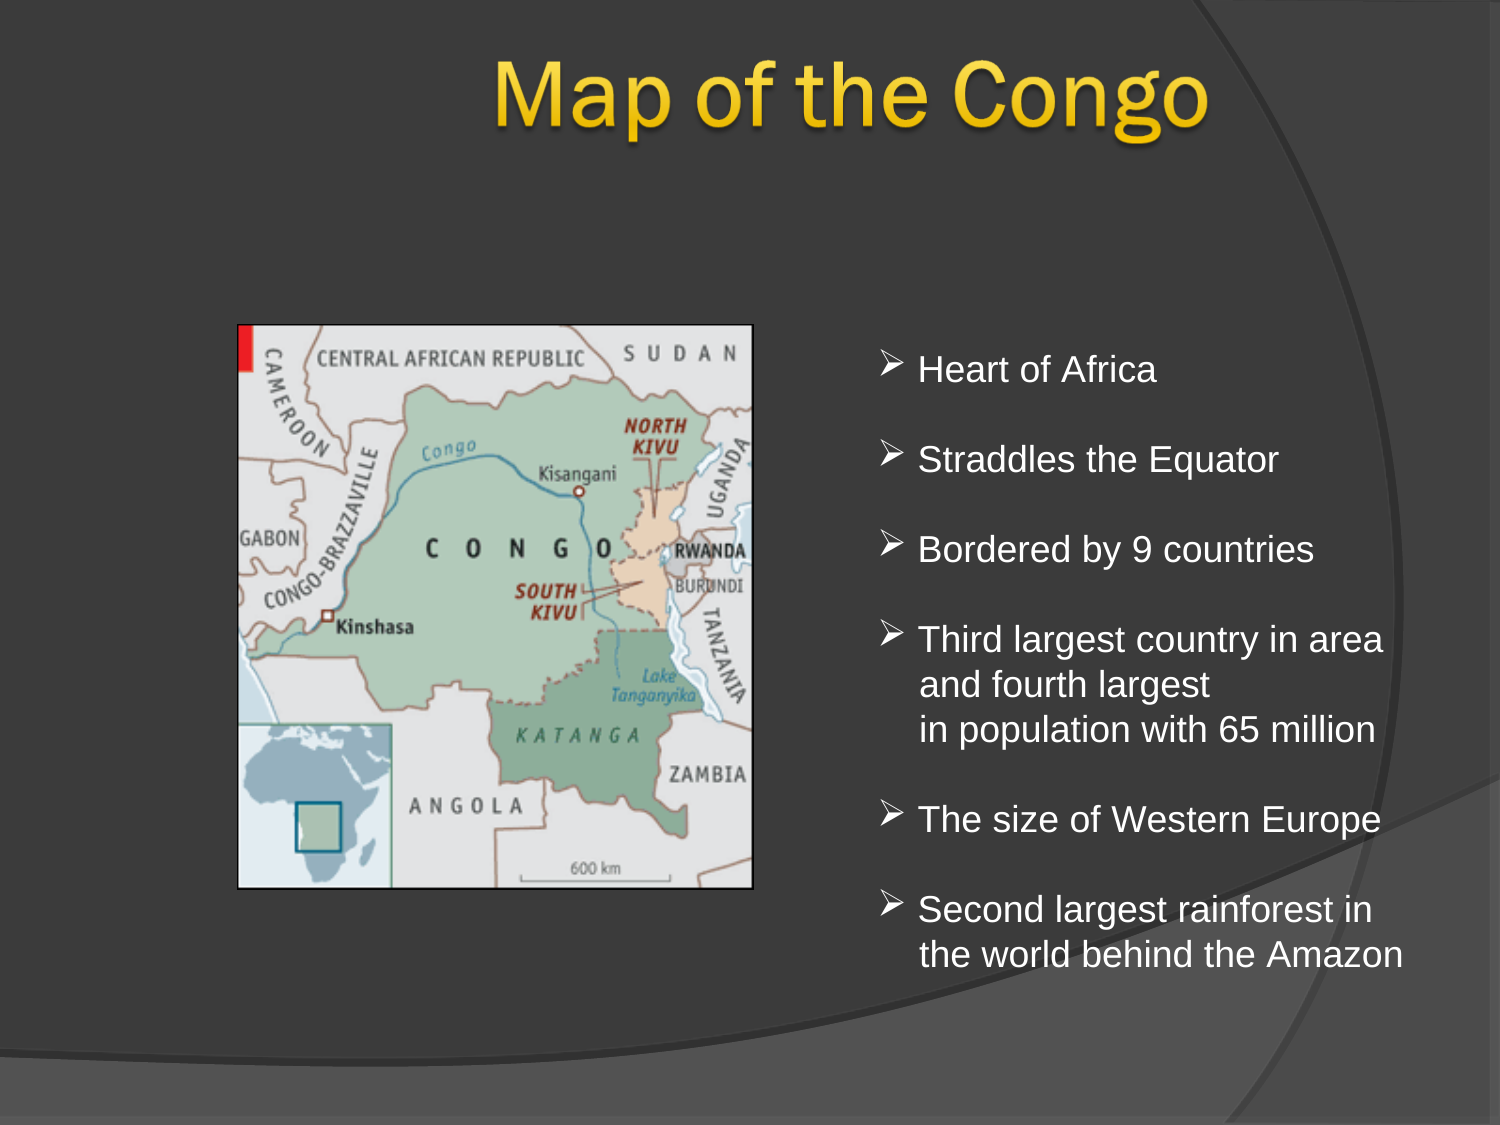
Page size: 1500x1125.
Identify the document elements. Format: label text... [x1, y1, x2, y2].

picture [237, 324, 754, 890]
picture [236, 2, 1465, 215]
text_box Heart of Africa Straddles the Equator Bordered by 9 countries Third largest country in area and fourth largest in population with 65 million The size of Western Europe Second largest rainforest in the world behind the Amazon [862, 337, 1426, 983]
